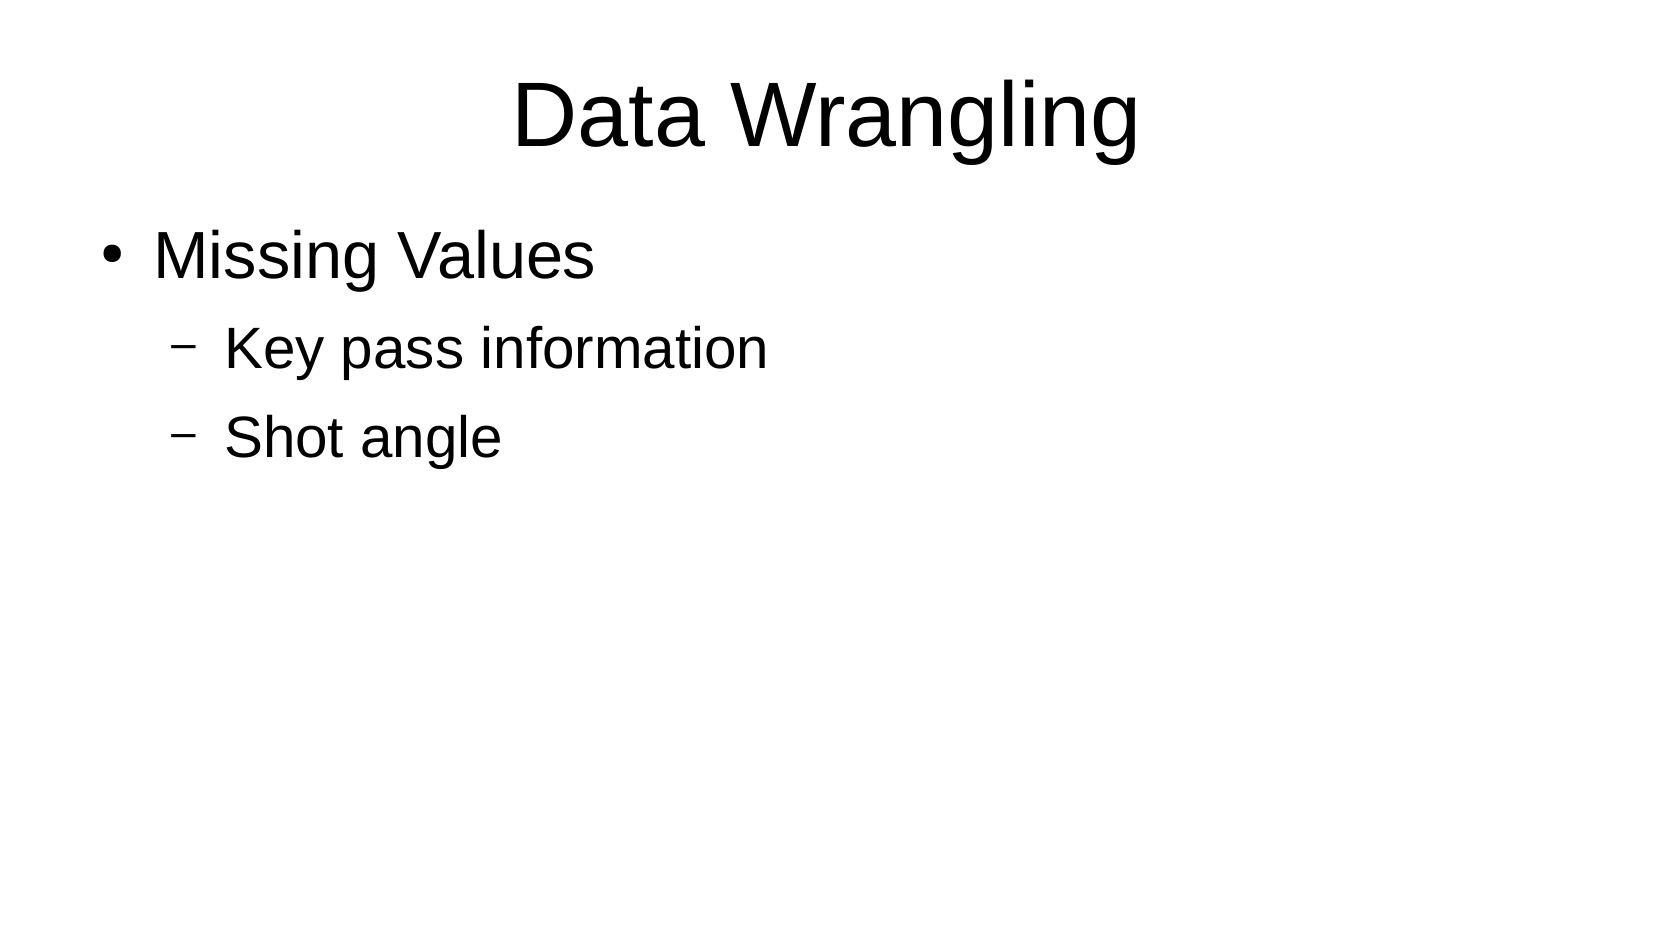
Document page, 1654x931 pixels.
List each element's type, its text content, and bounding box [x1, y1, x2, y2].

list Missing Values Key pass information Shot angle [82, 217, 1571, 758]
title Data Wrangling [82, 37, 1571, 193]
